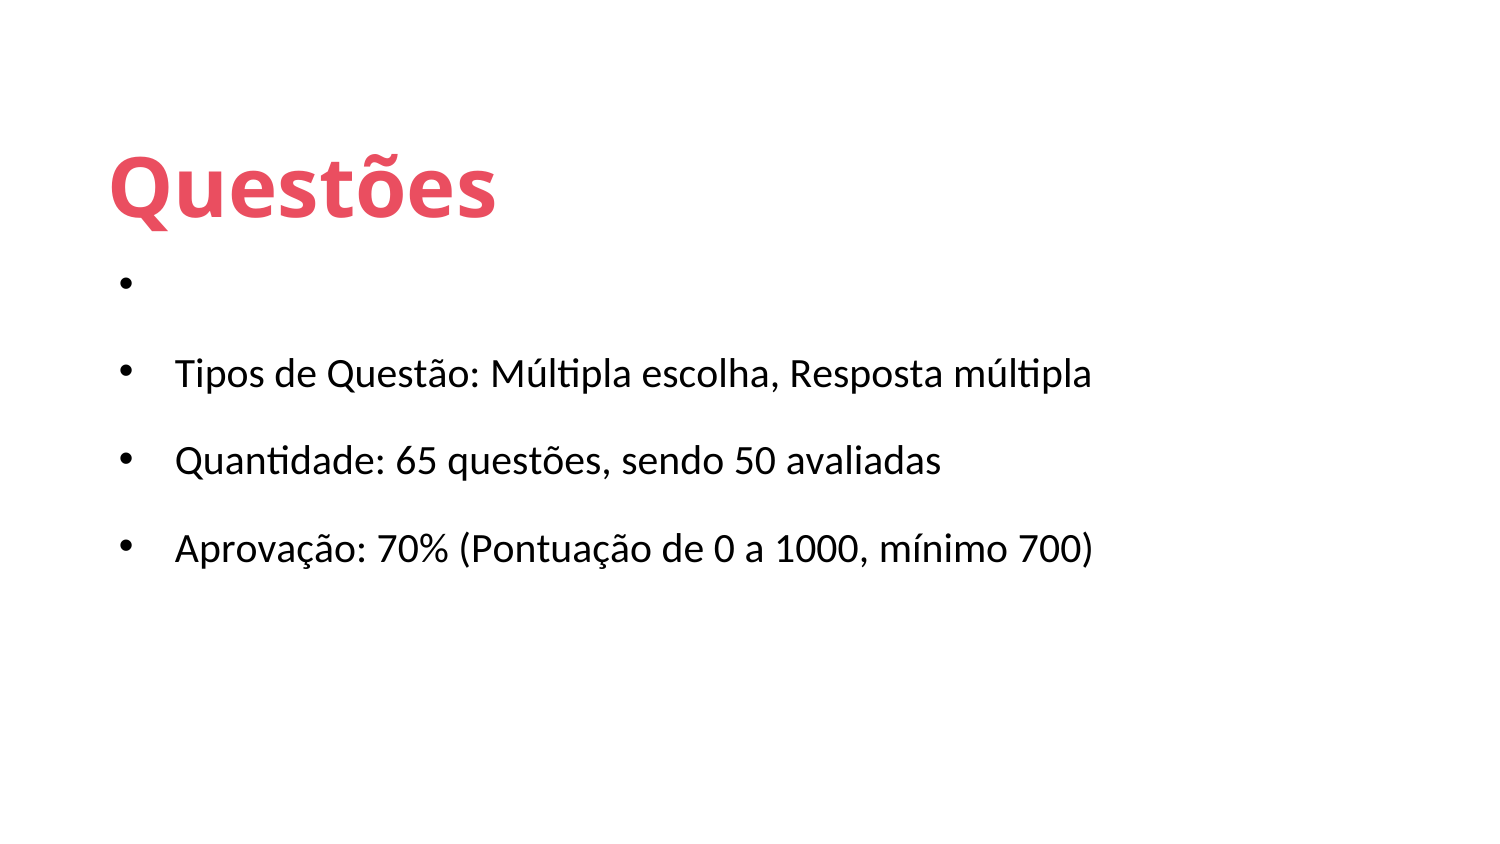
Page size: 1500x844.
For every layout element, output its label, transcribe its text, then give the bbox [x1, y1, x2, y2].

text_box Questões [92, 104, 1408, 243]
text_box Tipos de Questão: Múltipla escolha, Resposta múltipla Quantidade: 65 questões, sendo 50 avaliadas Aprovação: 70% (Pontuação de 0 a 1000, mínimo 700) [103, 242, 1408, 780]
